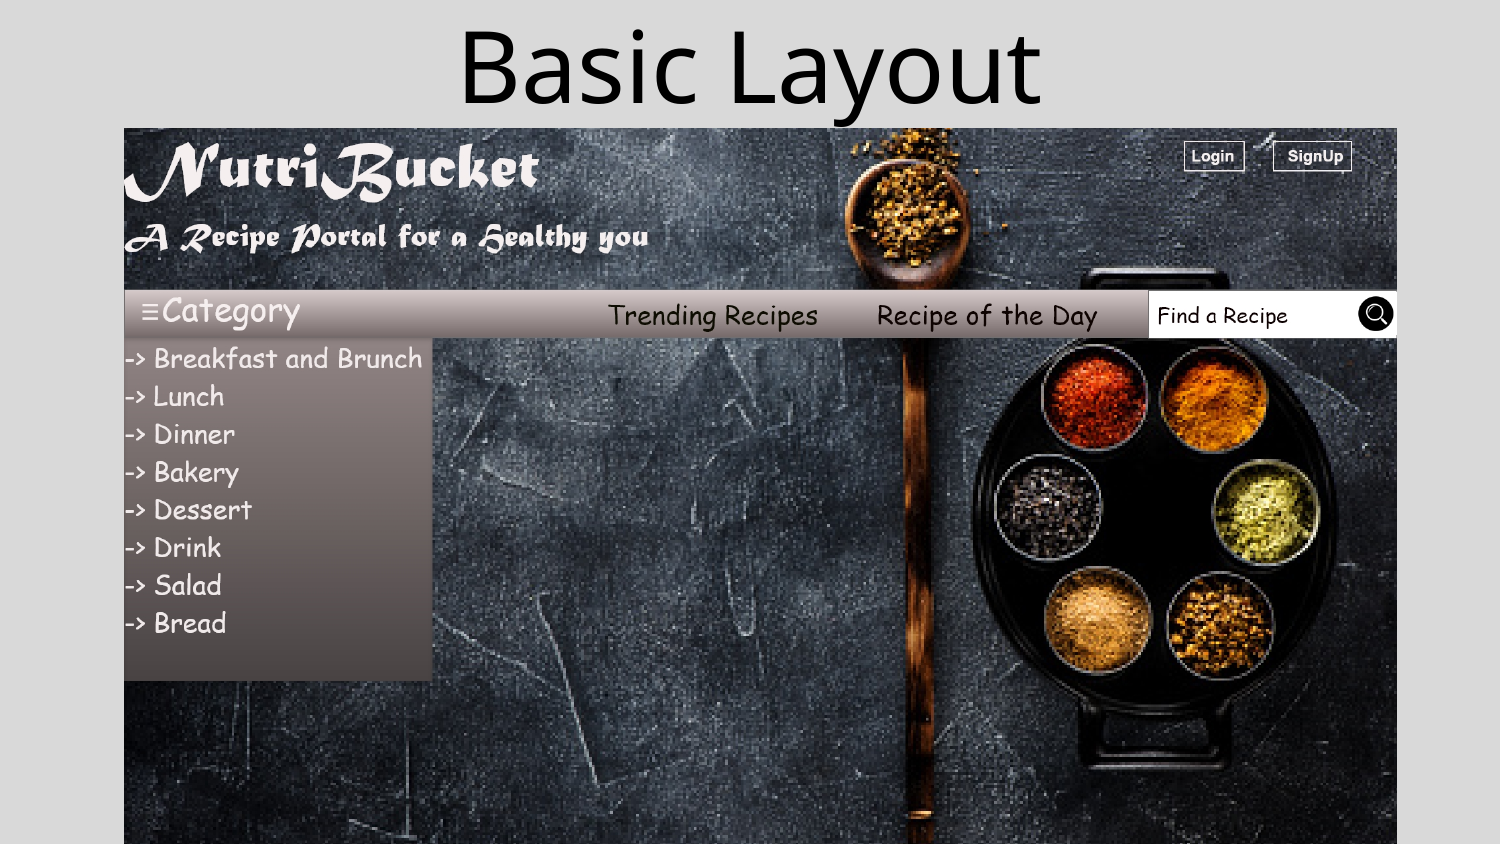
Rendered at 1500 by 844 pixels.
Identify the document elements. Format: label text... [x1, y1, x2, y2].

text_box Basic Layout [43, 0, 1457, 140]
picture [124, 128, 1397, 844]
